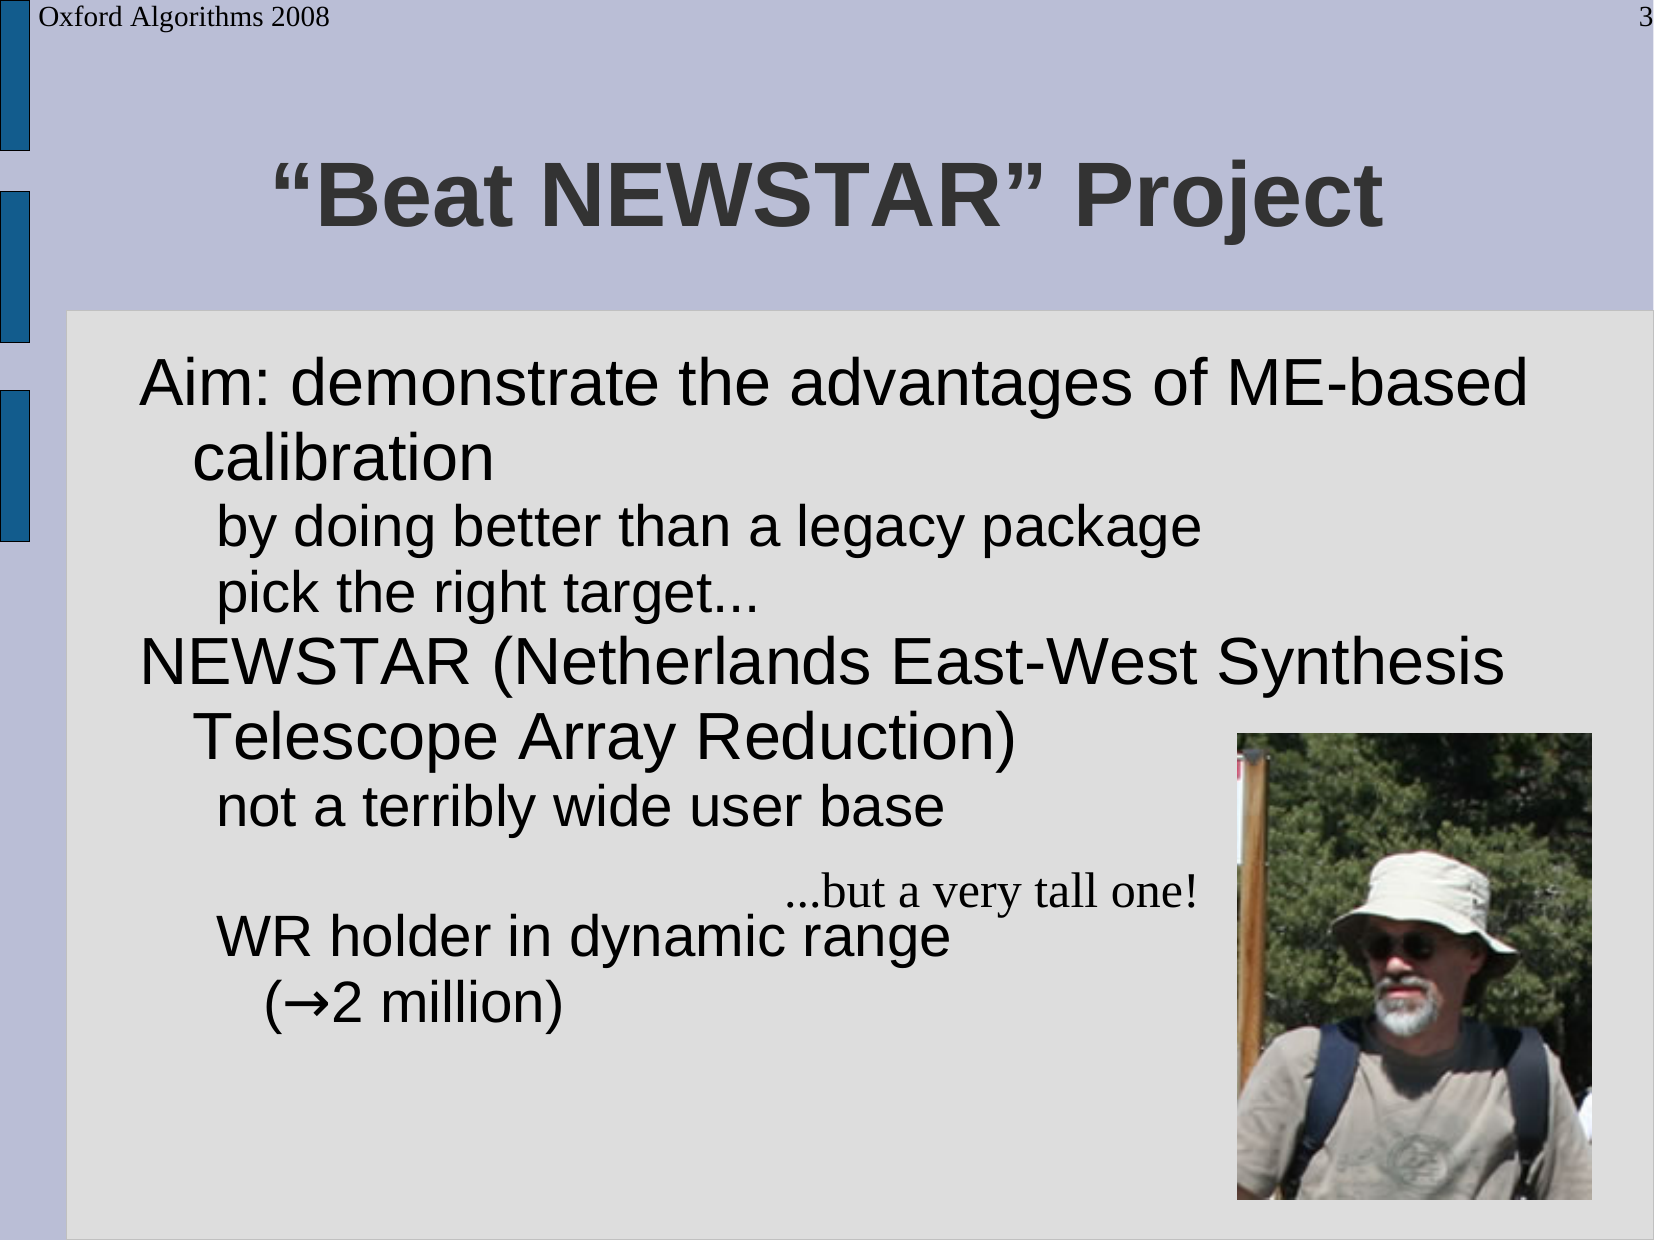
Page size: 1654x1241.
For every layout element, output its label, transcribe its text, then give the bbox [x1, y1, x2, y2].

title “Beat NEWSTAR” Project [121, 91, 1534, 299]
text_box ...but a very tall one! [675, 862, 1201, 921]
list Aim: demonstrate the advantages of ME-based calibration by doing better than a legacy package pick the right target... NEWSTAR (Netherlands East-West Synthesis Telescope Array Reduction) not a terribly wide user base WR holder in dynamic range (→2 million) [121, 344, 1534, 1127]
picture [1237, 733, 1592, 1201]
